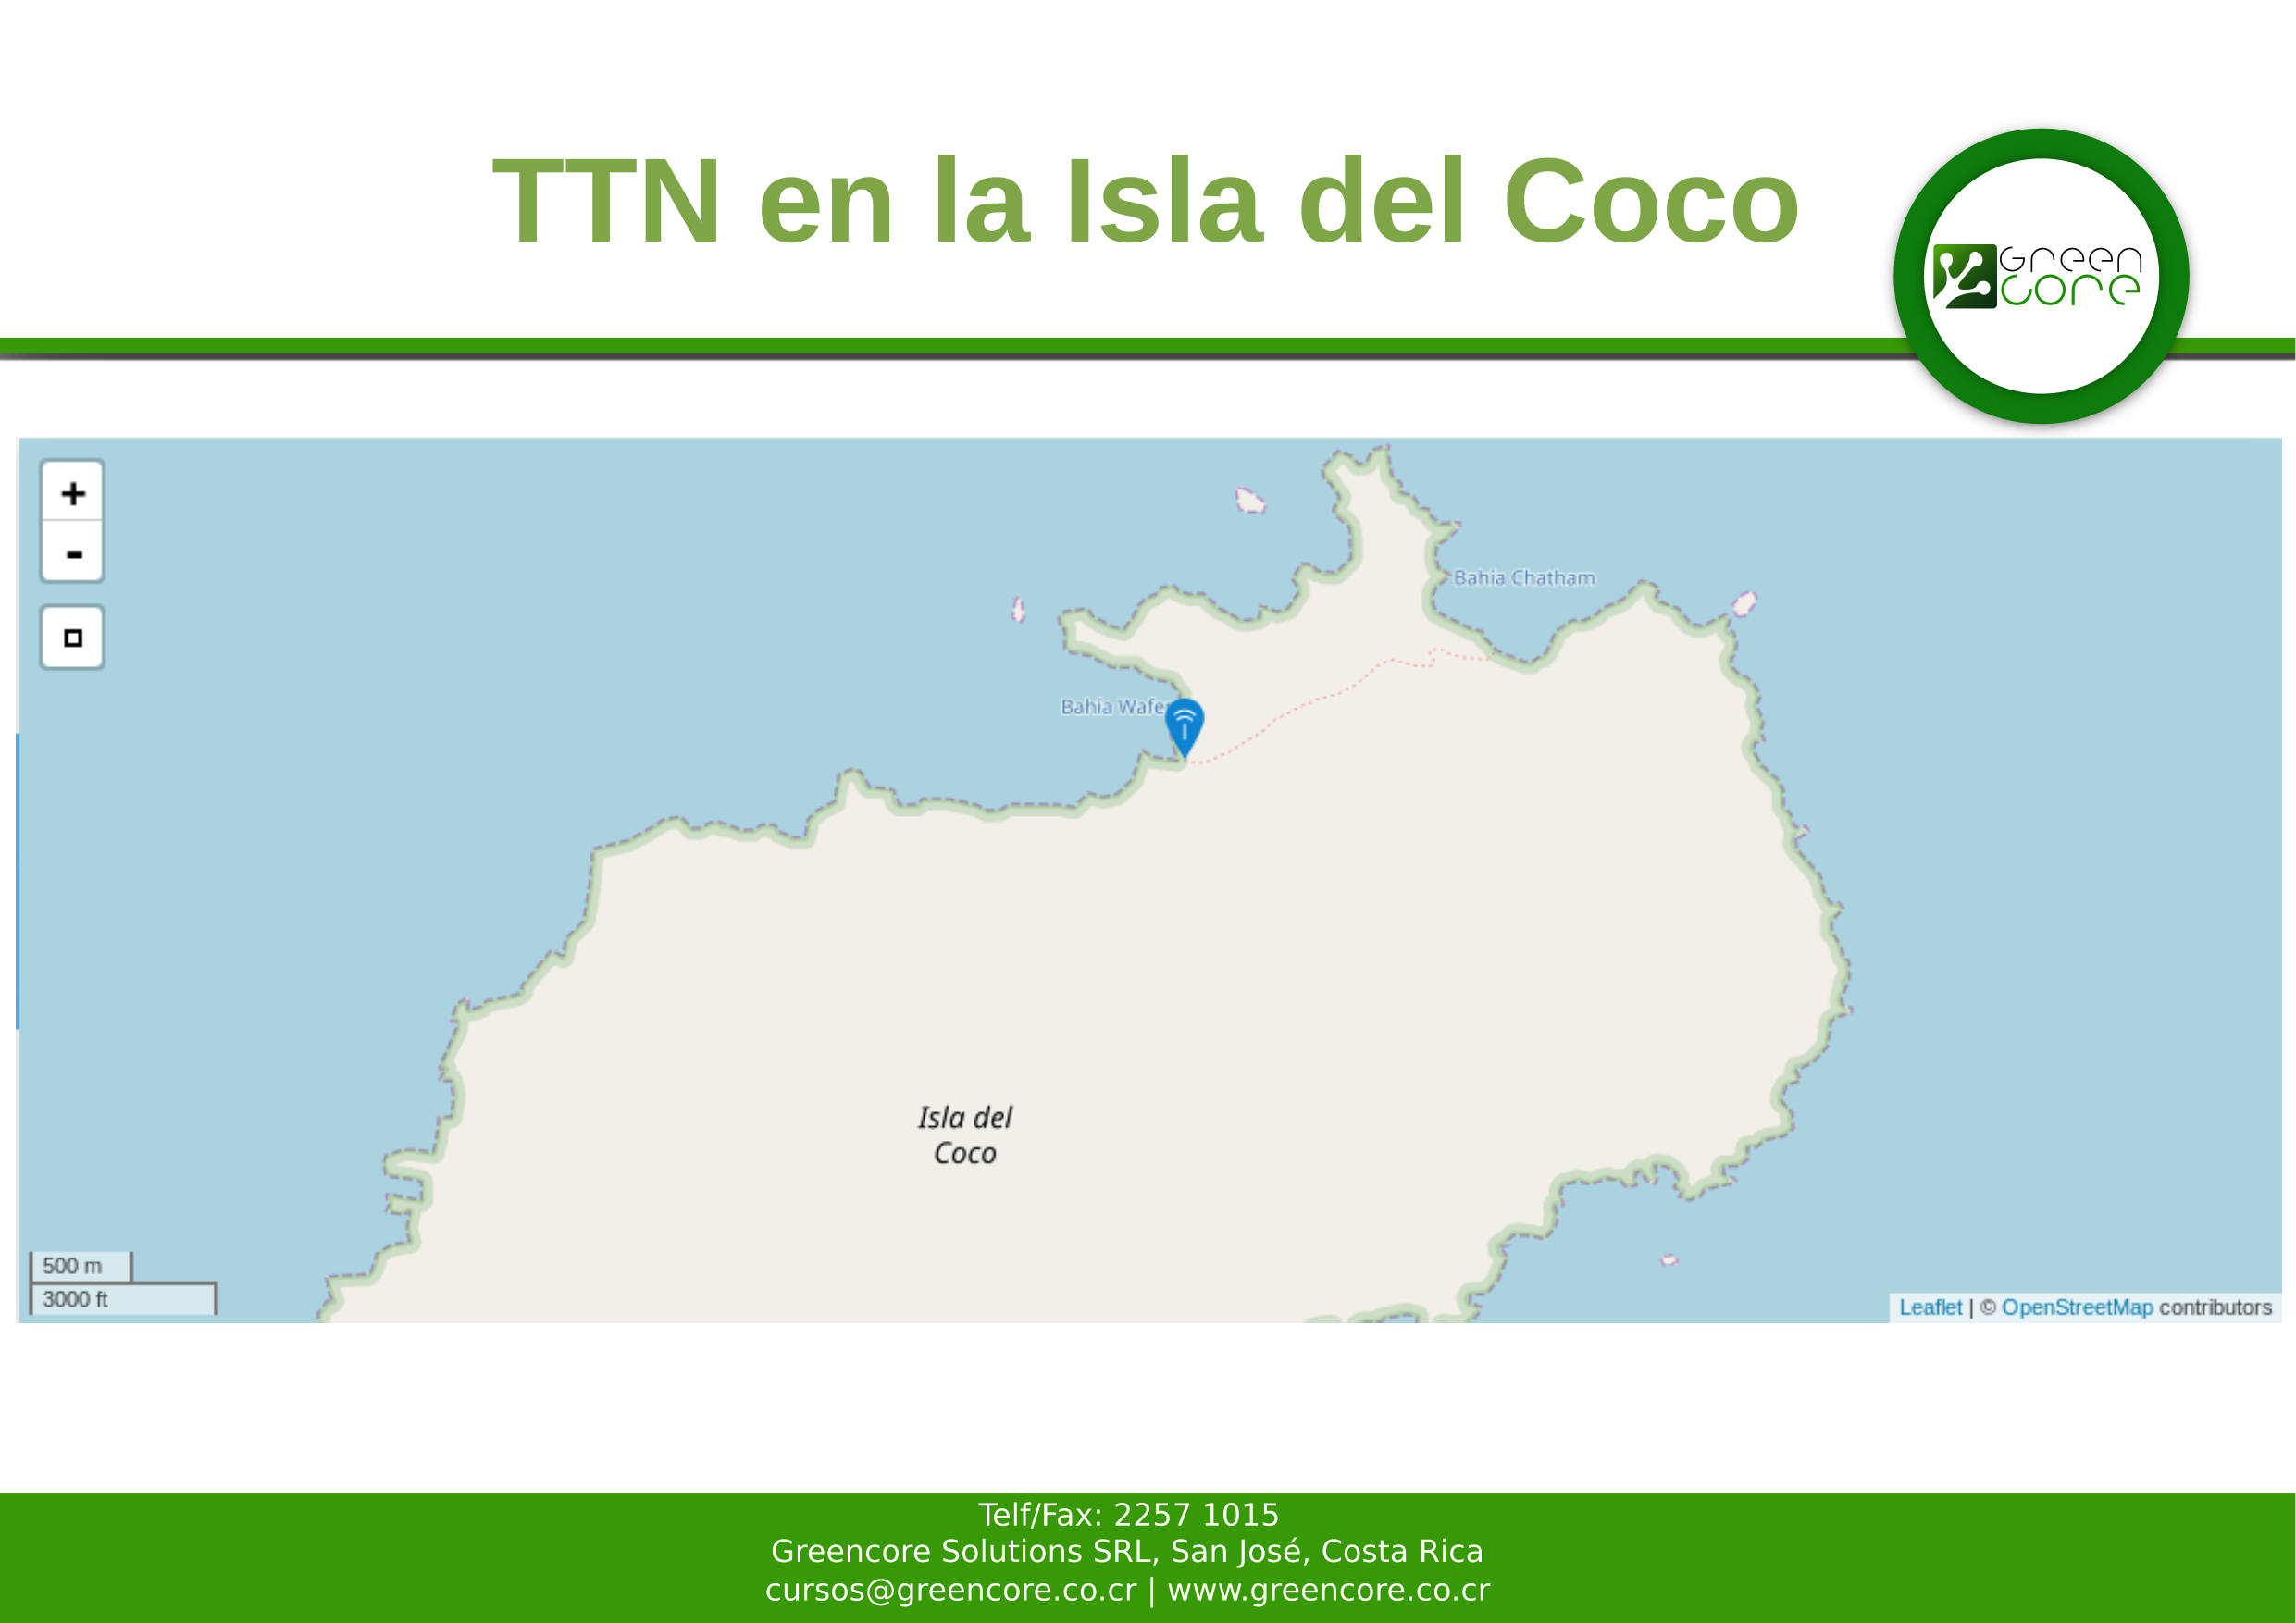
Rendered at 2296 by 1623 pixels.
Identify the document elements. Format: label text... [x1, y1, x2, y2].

title TTN en la Isla del Coco [115, 64, 2181, 336]
picture [0, 0, 2296, 1623]
